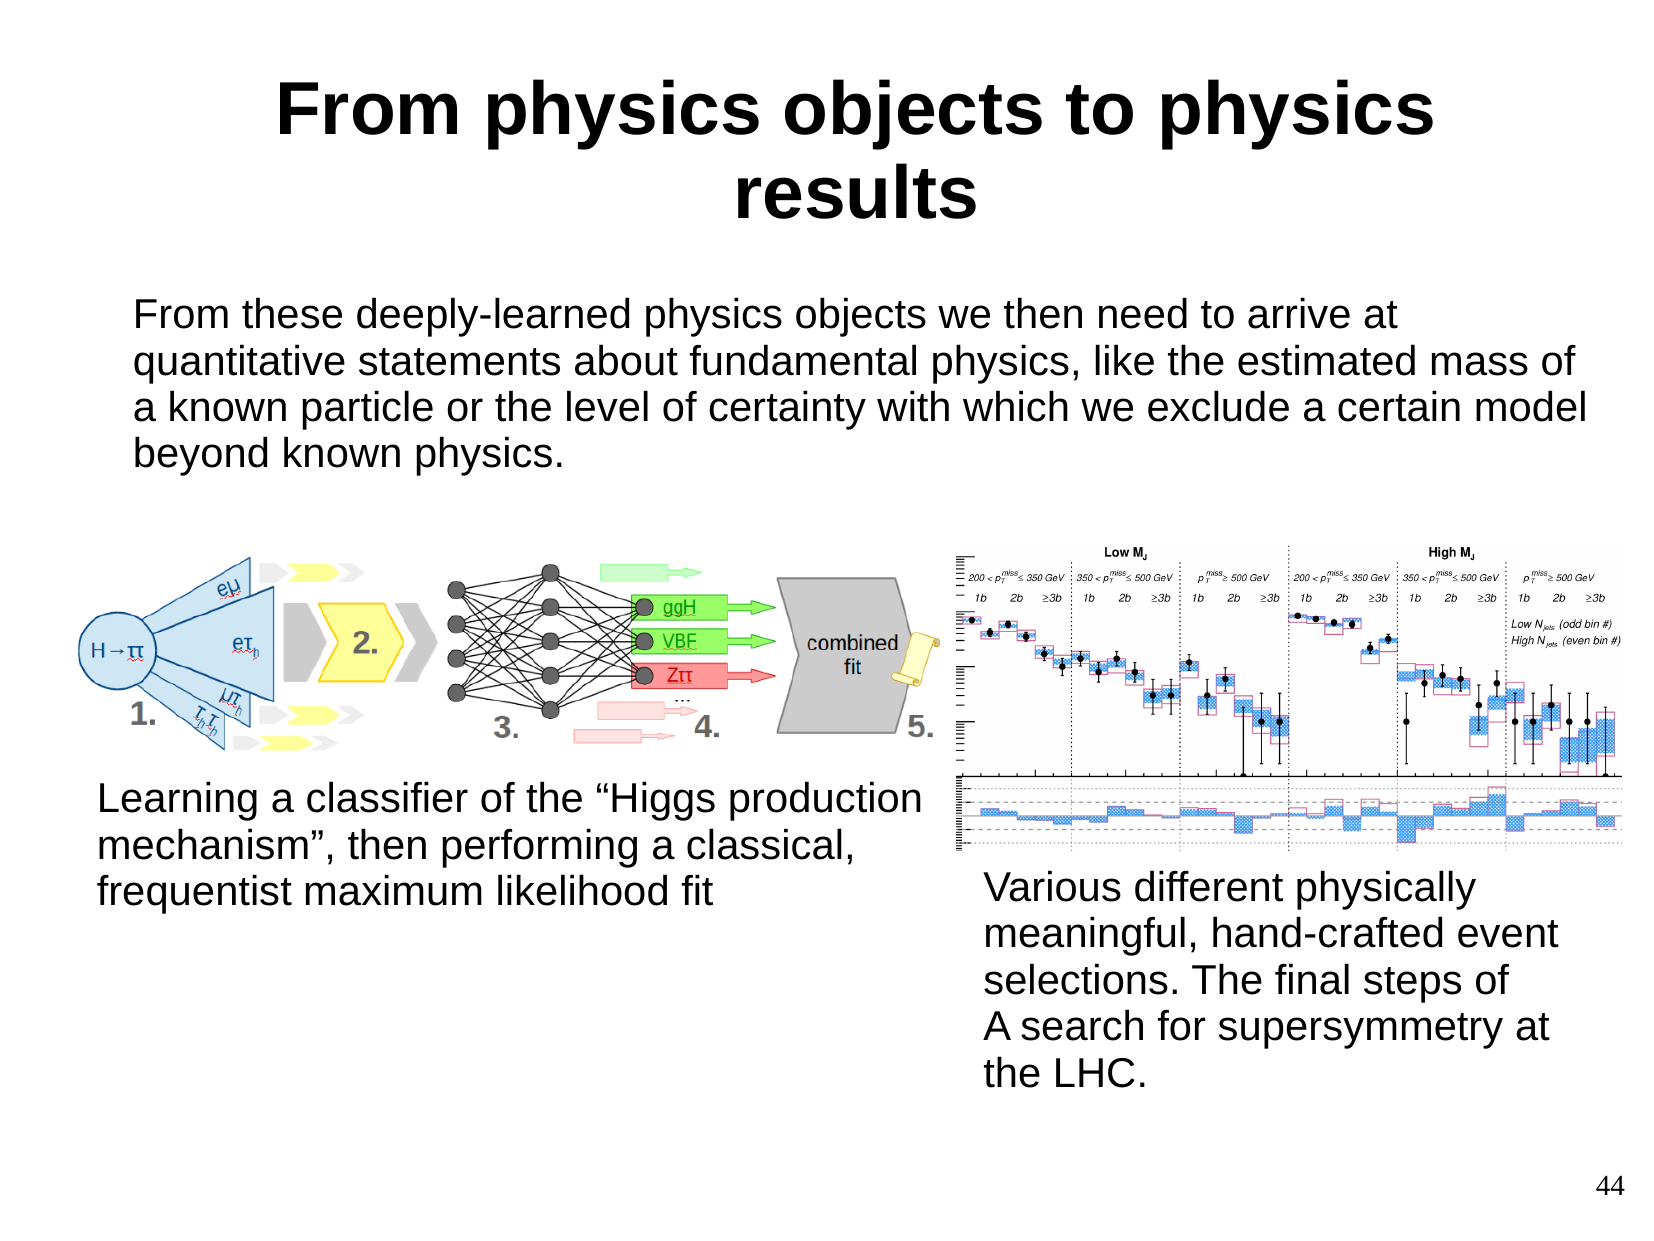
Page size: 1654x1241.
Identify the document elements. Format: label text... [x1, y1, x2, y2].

text_box From physics objects to physics results [165, 59, 1548, 242]
text_box From these deeply-learned physics objects we then need to arrive at quantitative statements about fundamental physics, like the estimated mass of a known particle or the level of certainty with which we exclude a certain model beyond known physics. [118, 283, 1607, 485]
text_box Various different physically meaningful, hand-crafted event selections. The final steps of A search for supersymmetry at the LHC. [968, 856, 1630, 1104]
picture [46, 531, 1622, 851]
text_box Learning a classifier of the “Higgs production mechanism”, then performing a classical, frequentist maximum likelihood fit [82, 767, 980, 969]
